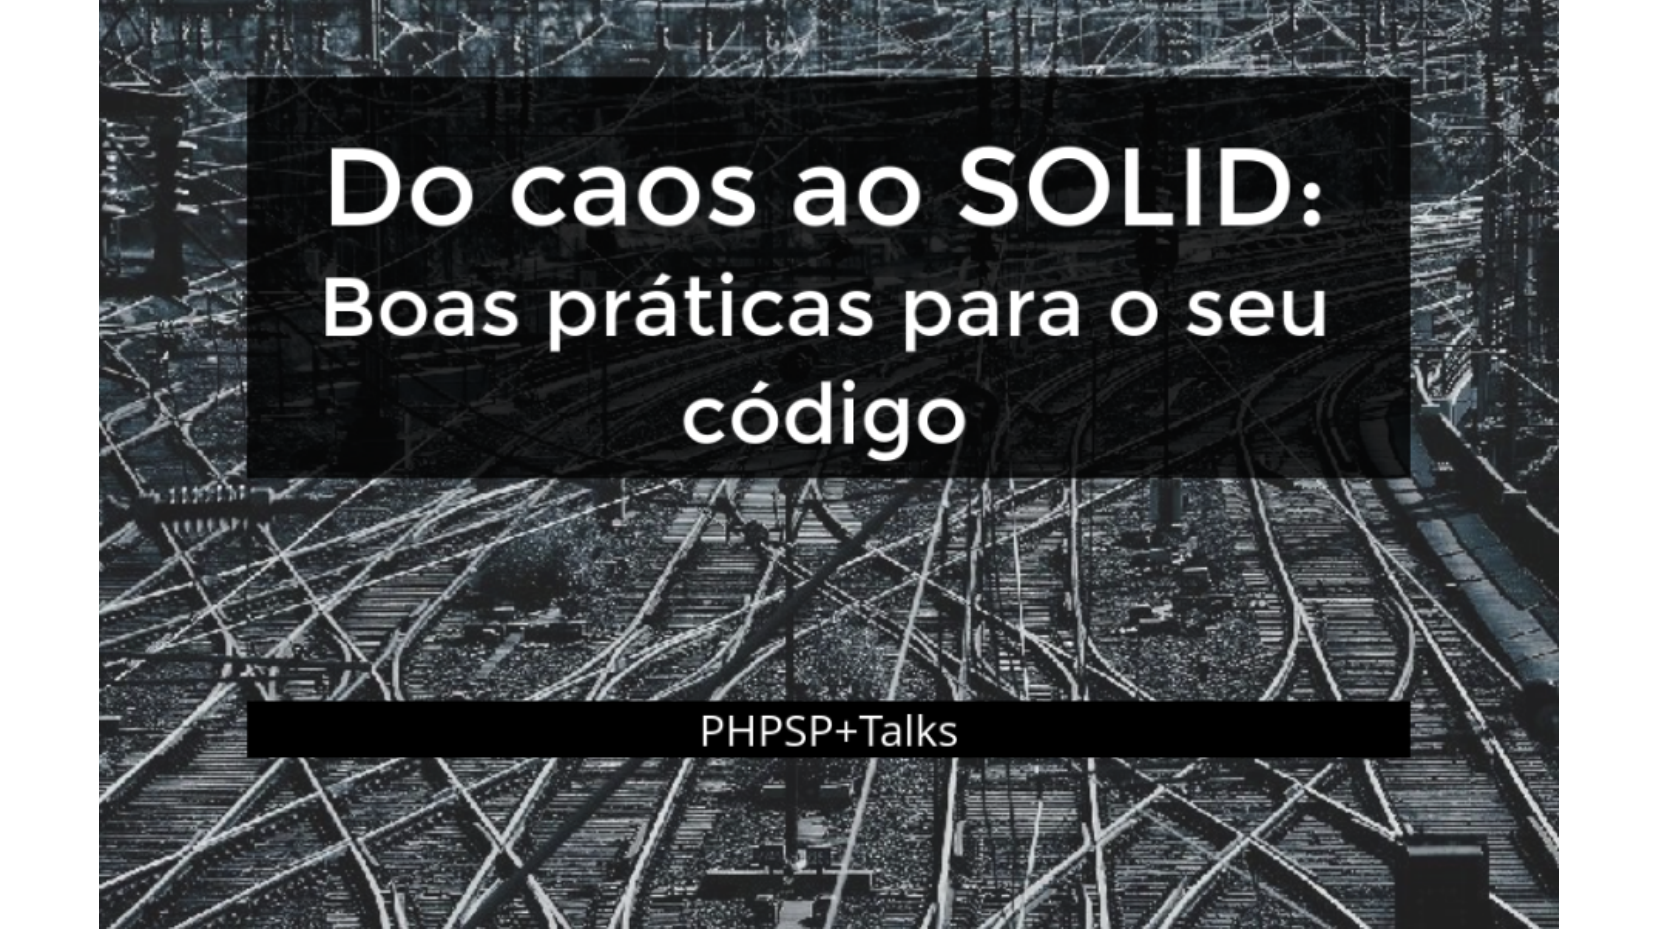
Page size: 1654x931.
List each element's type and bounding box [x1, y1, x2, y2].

picture [99, 0, 1559, 930]
